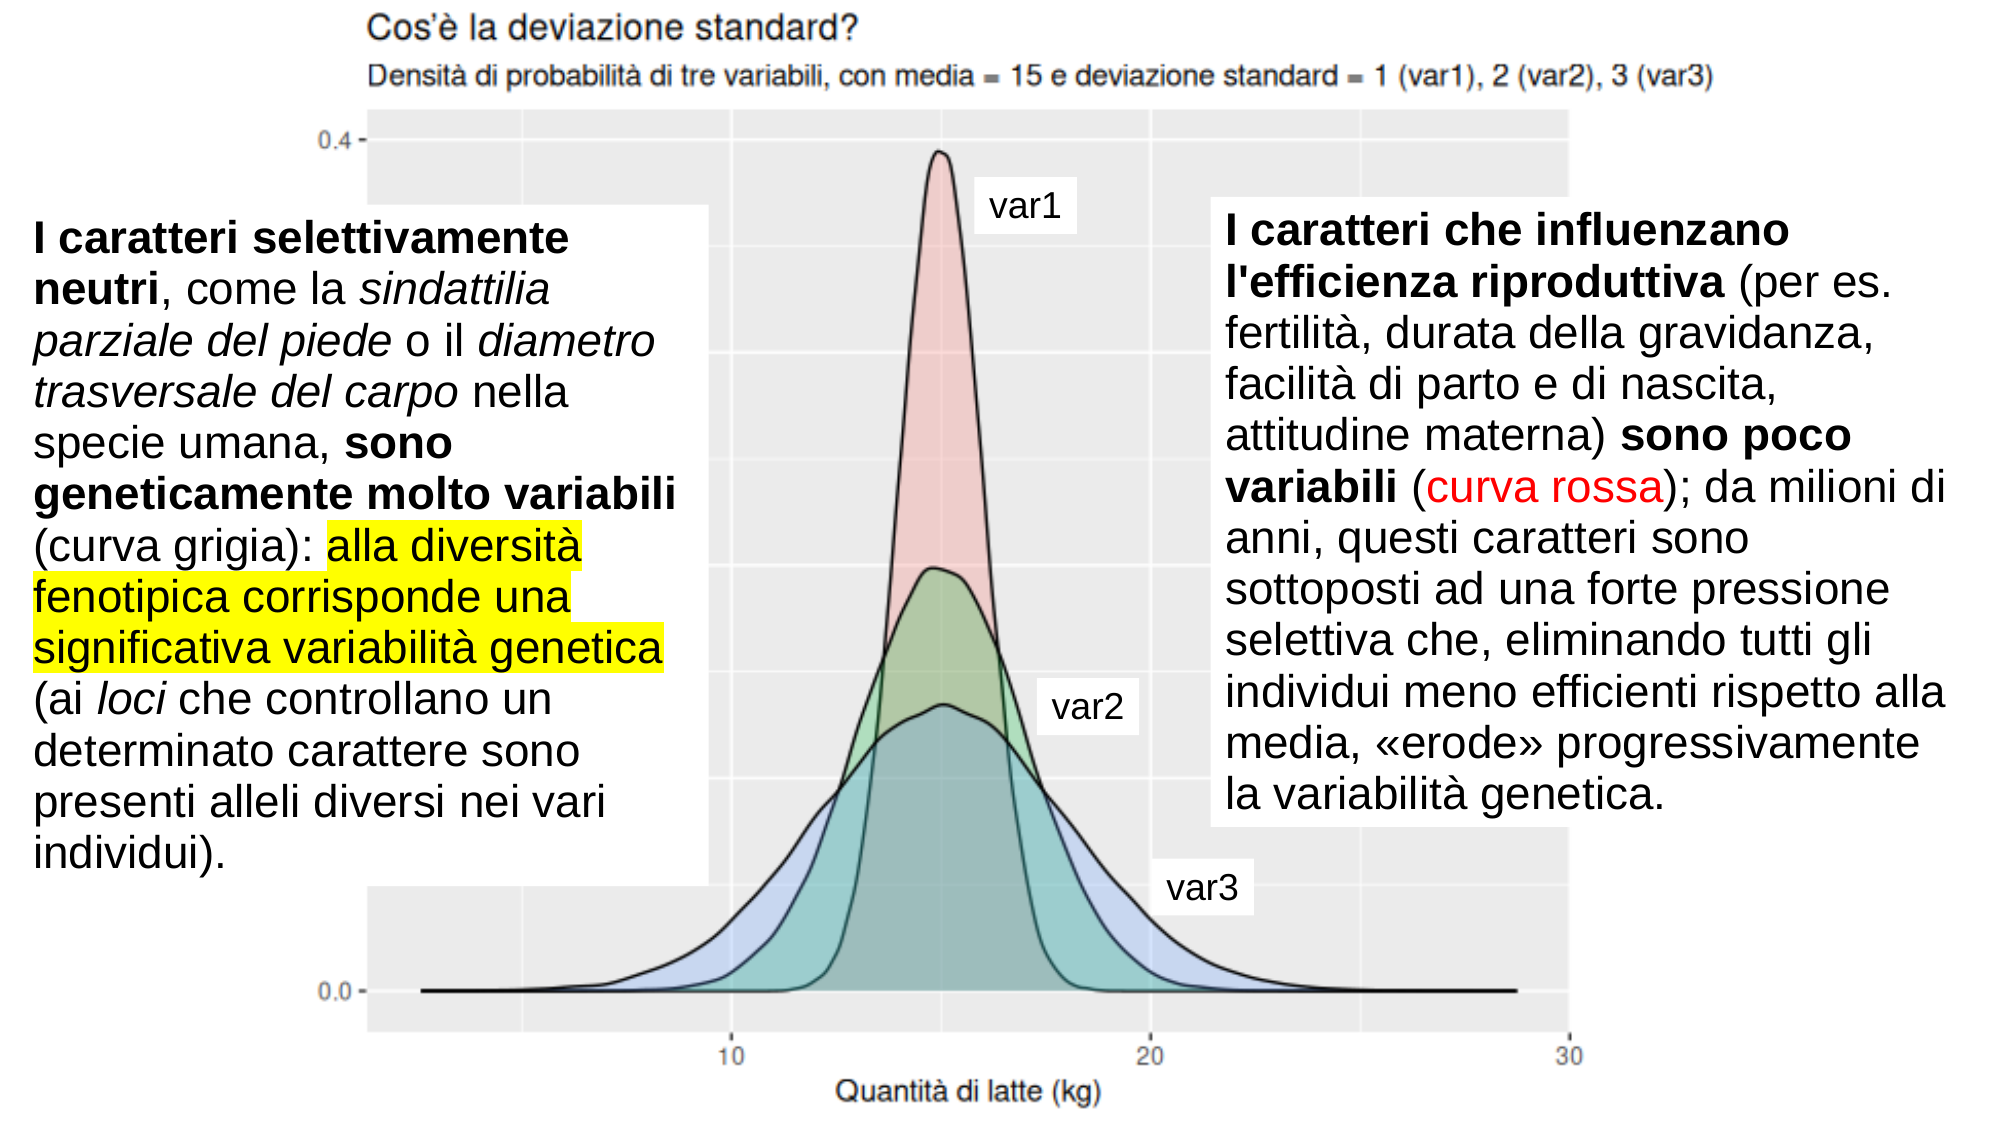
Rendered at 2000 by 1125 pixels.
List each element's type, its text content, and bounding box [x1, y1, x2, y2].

text_box var3 [1151, 858, 1254, 916]
text_box var2 [1036, 678, 1140, 736]
picture [265, 0, 1759, 1125]
text_box I caratteri selettivamente neutri, come la sindattilia parziale del piede o il diametro trasversale del carpo nella specie umana, sono geneticamente molto variabili (curva grigia): alla diversità fenotipica corrisponde una significativa variabilità genetica (ai loci che controllano un determinato carattere sono presenti alleli diversi nei vari individui). [18, 204, 709, 886]
text_box var1 [974, 177, 1077, 234]
text_box I caratteri che influenzano l'efficienza riproduttiva (per es. fertilità, durata della gravidanza, facilità di parto e di nascita, attitudine materna) sono poco variabili (curva rossa); da milioni di anni, questi caratteri sono sottoposti ad una forte pressione selettiva che, eliminando tutti gli individui meno efficienti rispetto alla media, «erode» progressivamente la variabilità genetica. [1210, 196, 1972, 827]
